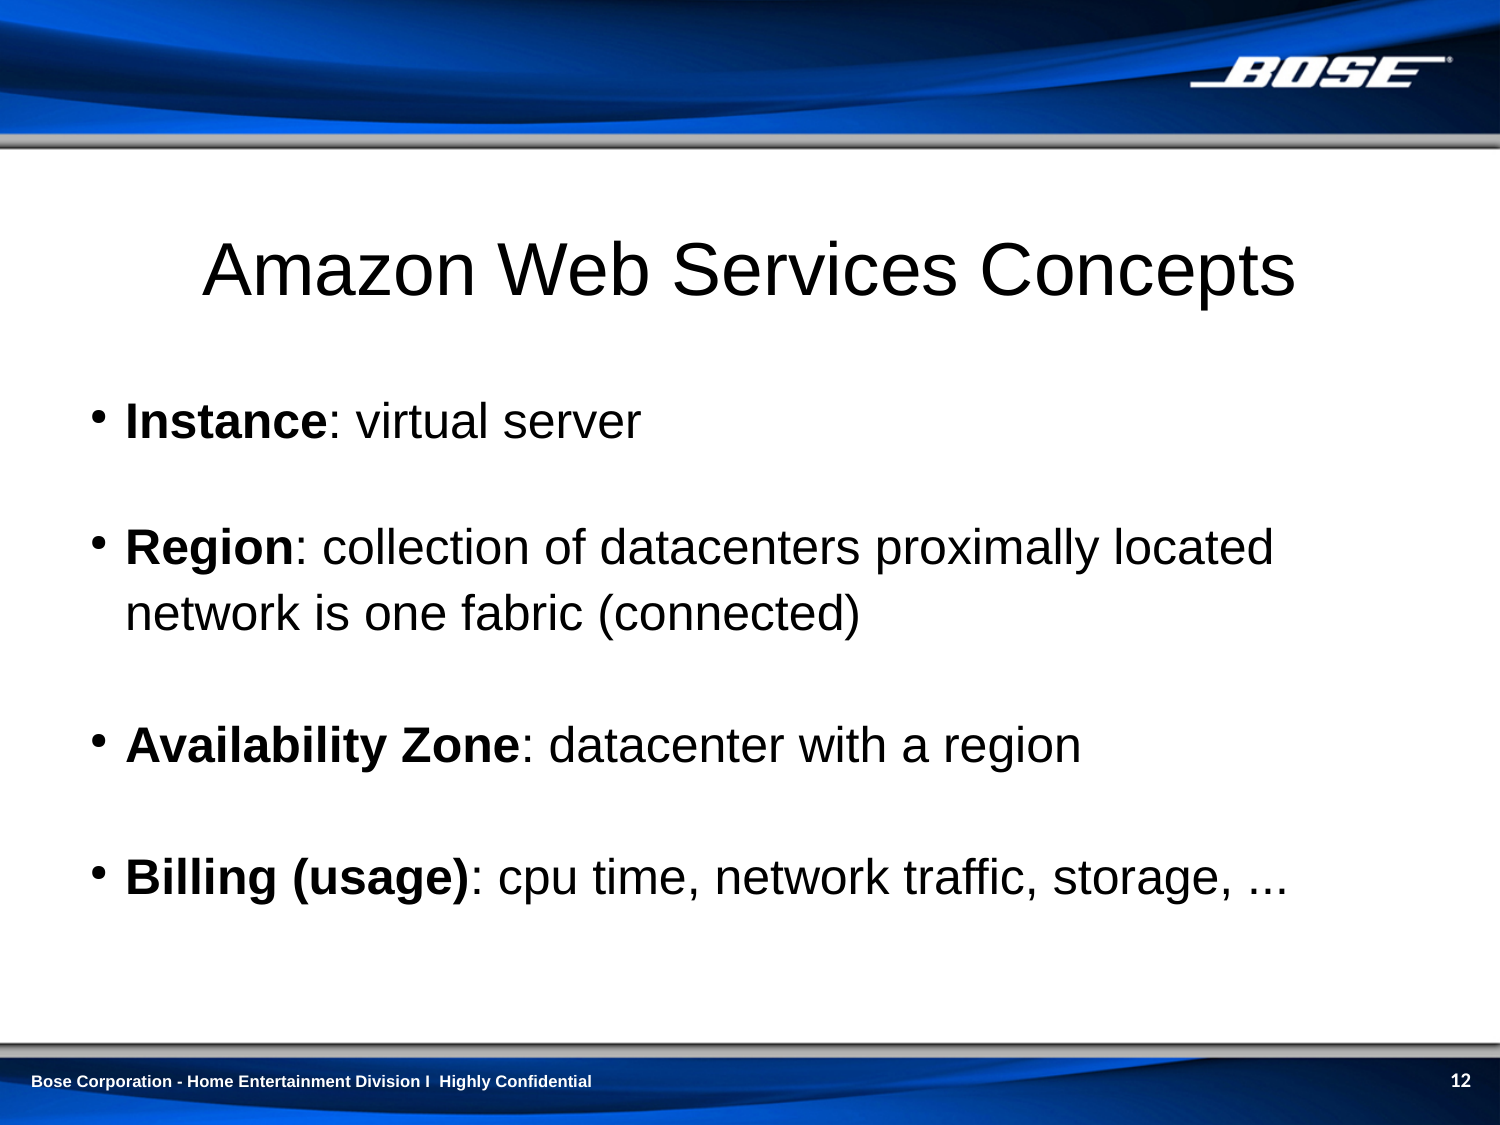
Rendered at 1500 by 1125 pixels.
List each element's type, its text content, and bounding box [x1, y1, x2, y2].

text_box Instance: virtual server Region: collection of datacenters proximally located network is one fabric (connected) Availability Zone: datacenter with a region Billing (usage): cpu time, network traffic, storage, ... [74, 375, 1425, 1003]
picture [0, 0, 1500, 1125]
text_box Amazon Web Services Concepts [74, 185, 1425, 345]
